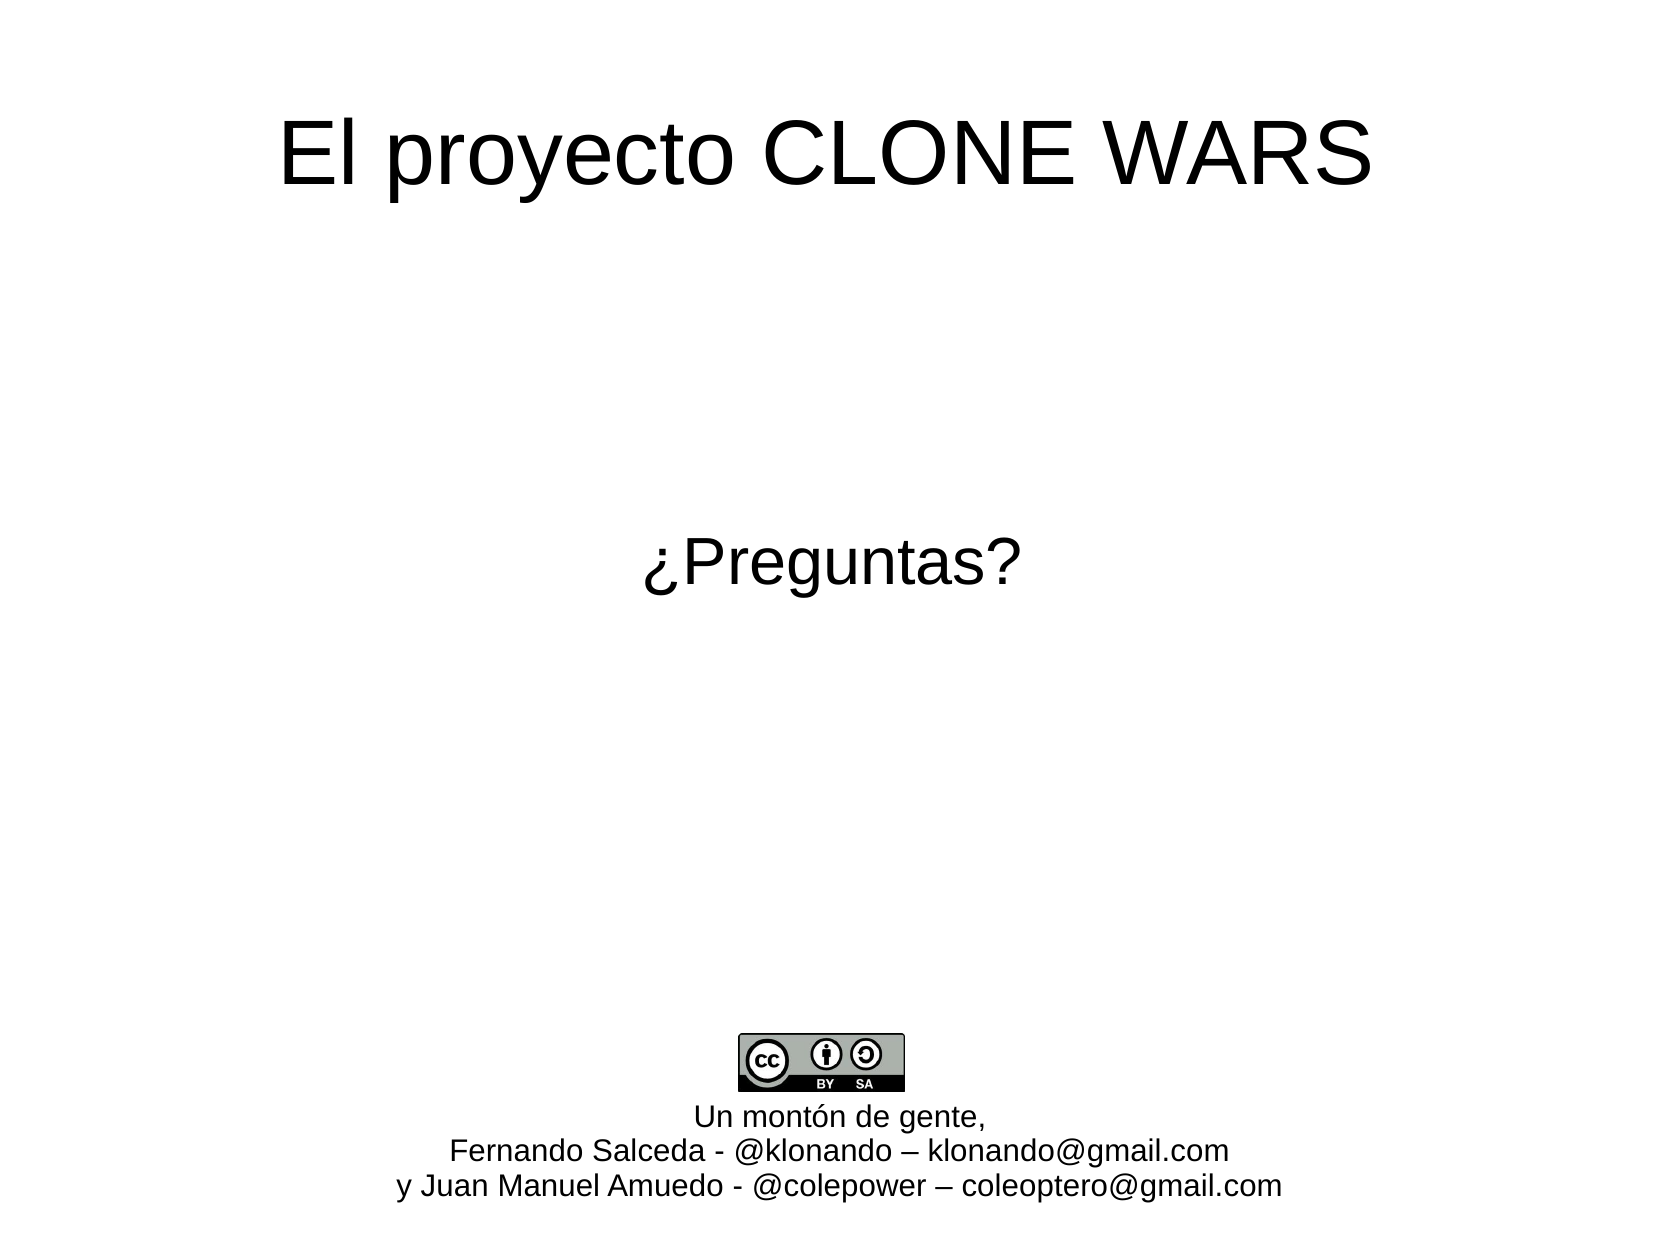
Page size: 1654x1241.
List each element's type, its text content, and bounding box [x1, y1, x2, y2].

picture [738, 1033, 905, 1091]
subtitle ¿Preguntas? [88, 295, 1577, 827]
text_box Un montón de gente, Fernando Salceda - @klonando – klonando@gmail.com y Juan Manuel Amuedo - @colepower – coleoptero@gmail.com [381, 1091, 1300, 1211]
title El proyecto CLONE WARS [82, 49, 1571, 257]
